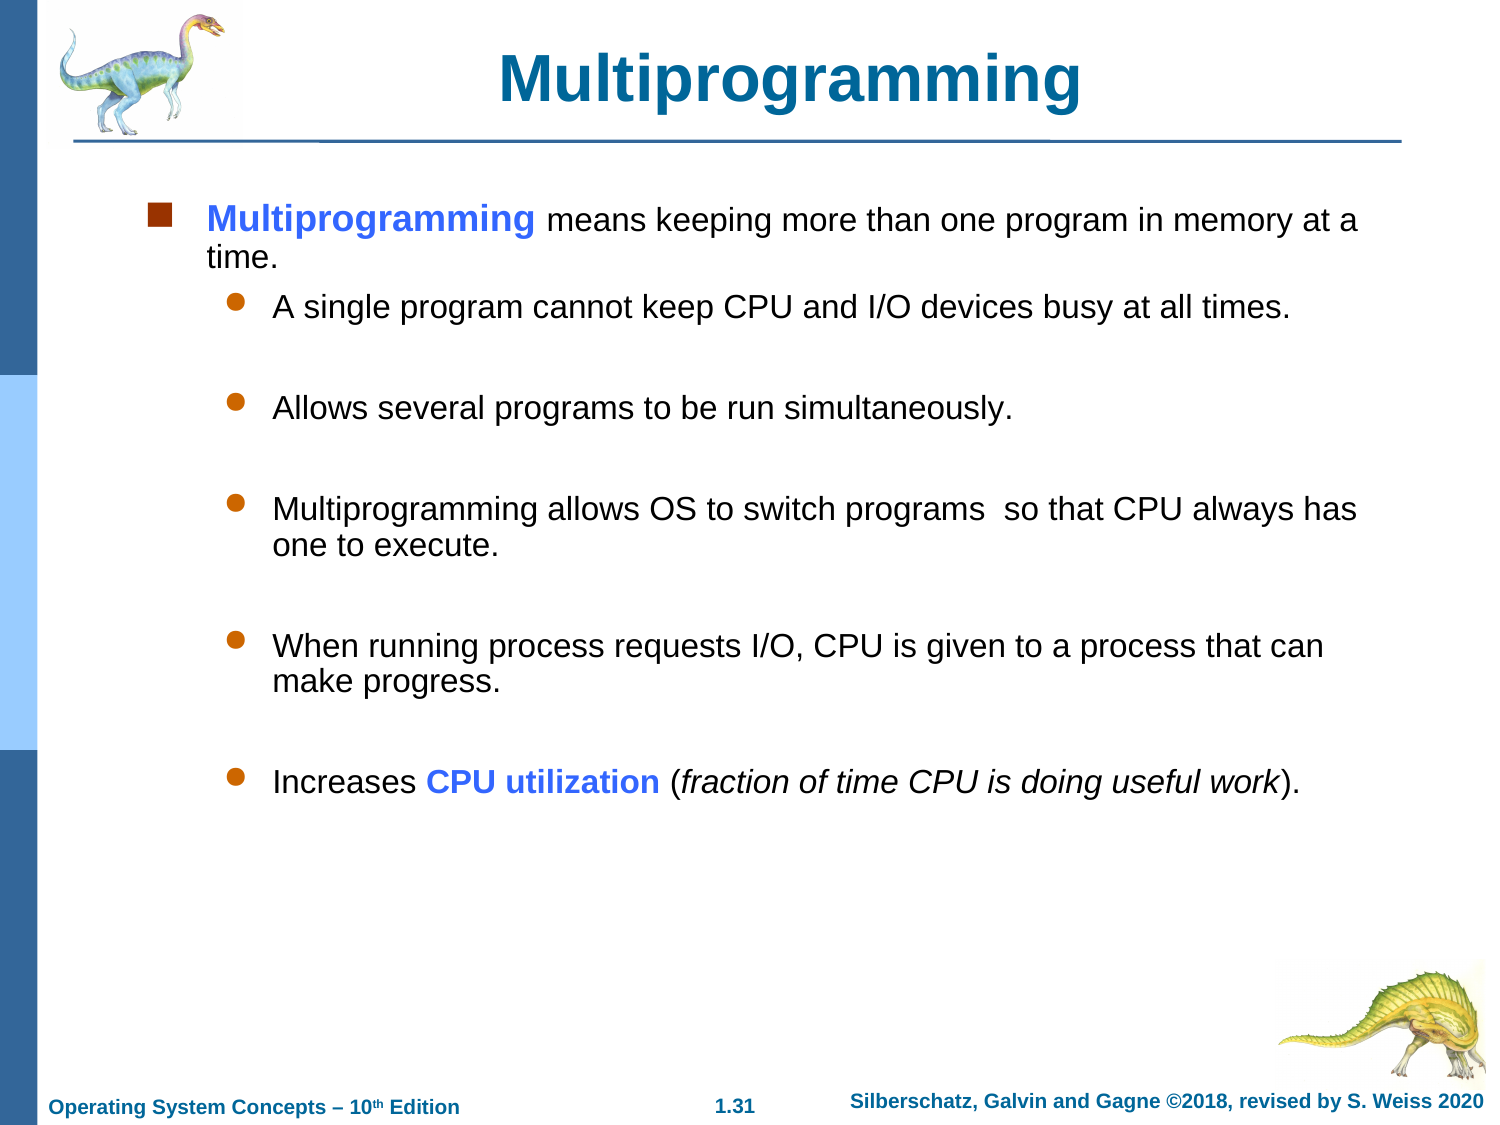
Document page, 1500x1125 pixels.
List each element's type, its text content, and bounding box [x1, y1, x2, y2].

picture [46, 0, 243, 149]
picture [1275, 959, 1486, 1090]
text_box Multiprogramming [175, 27, 1426, 122]
text_box Multiprogramming means keeping more than one program in memory at a time. A single program cannot keep CPU and I/O devices busy at all times. Allows several programs to be run simultaneously. Multiprogramming allows OS to switch programs so that CPU always has one to execute. When running process requests I/O, CPU is given to a process that can make progress. Increases CPU utilization (fraction of time CPU is doing useful work). [135, 136, 1421, 1034]
